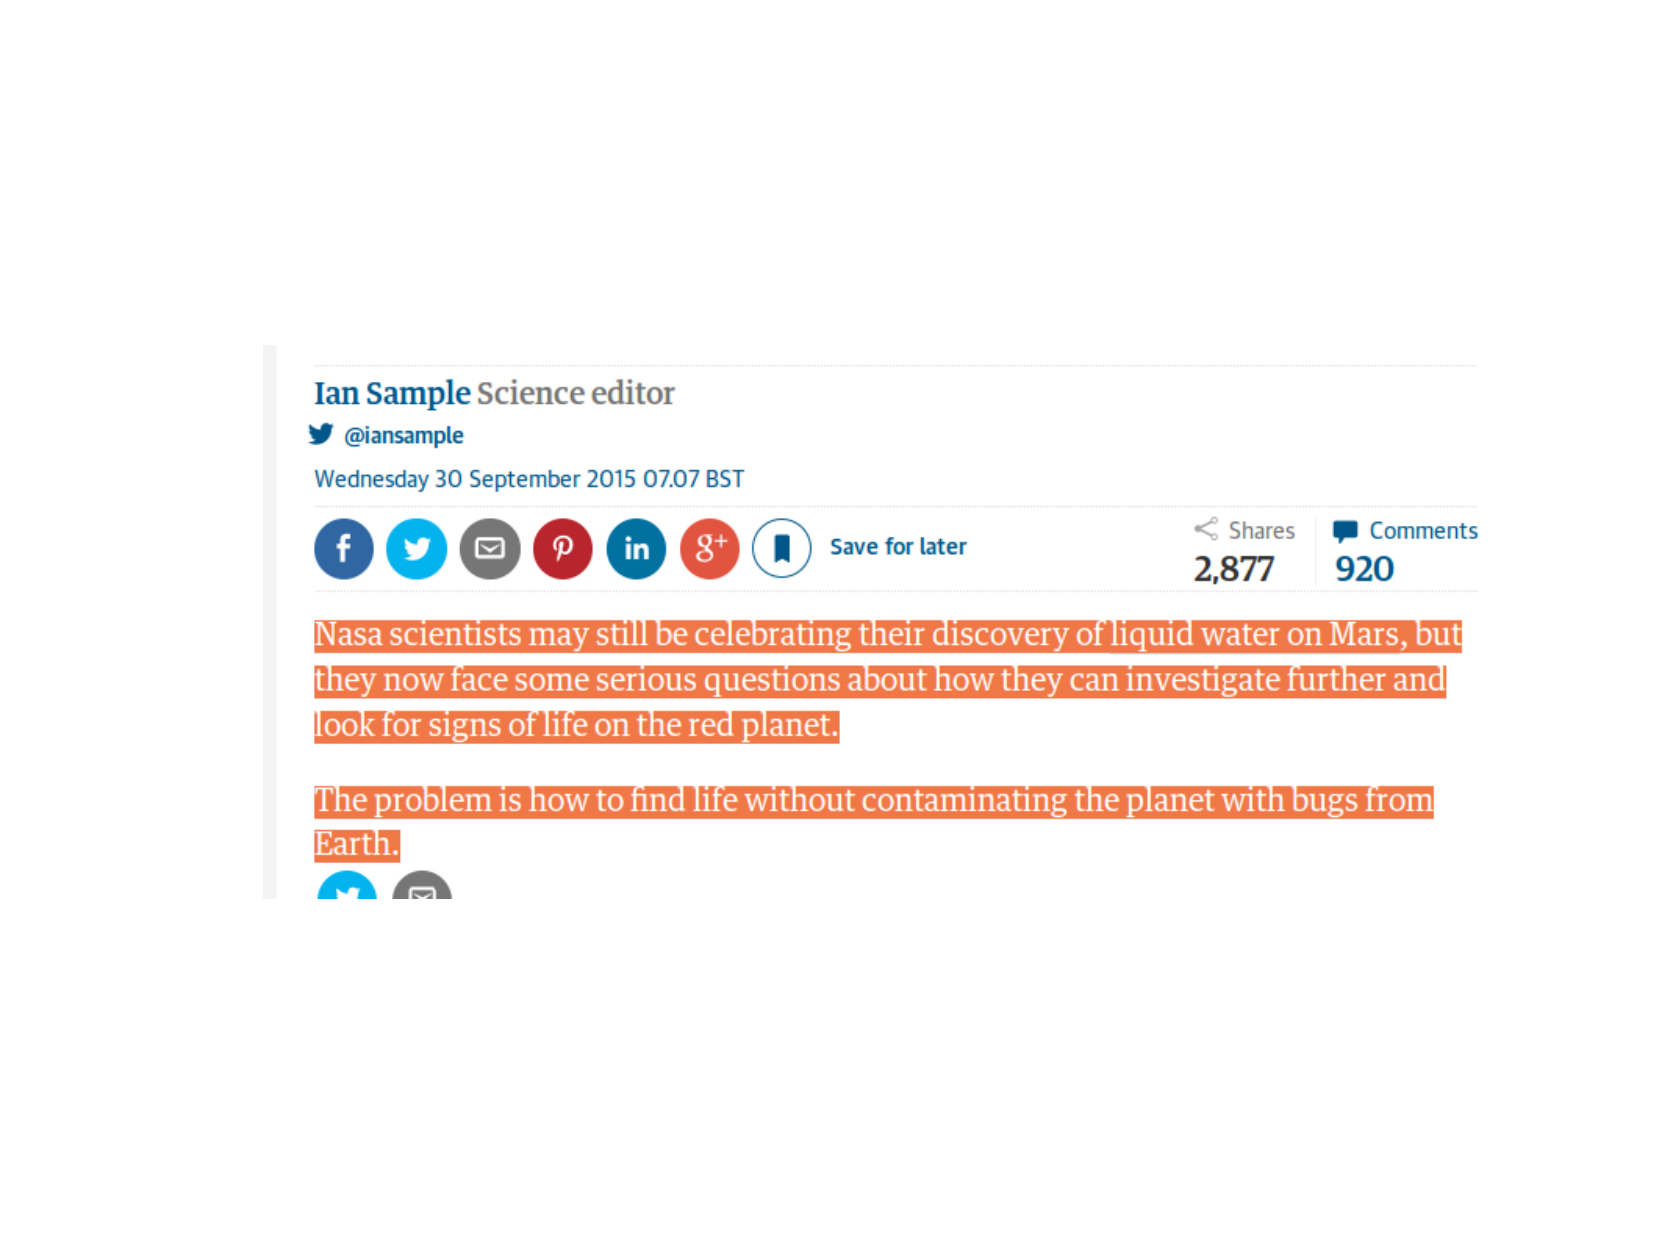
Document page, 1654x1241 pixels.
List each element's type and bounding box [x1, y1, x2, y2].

picture [263, 345, 1506, 899]
picture [337, 887, 359, 899]
